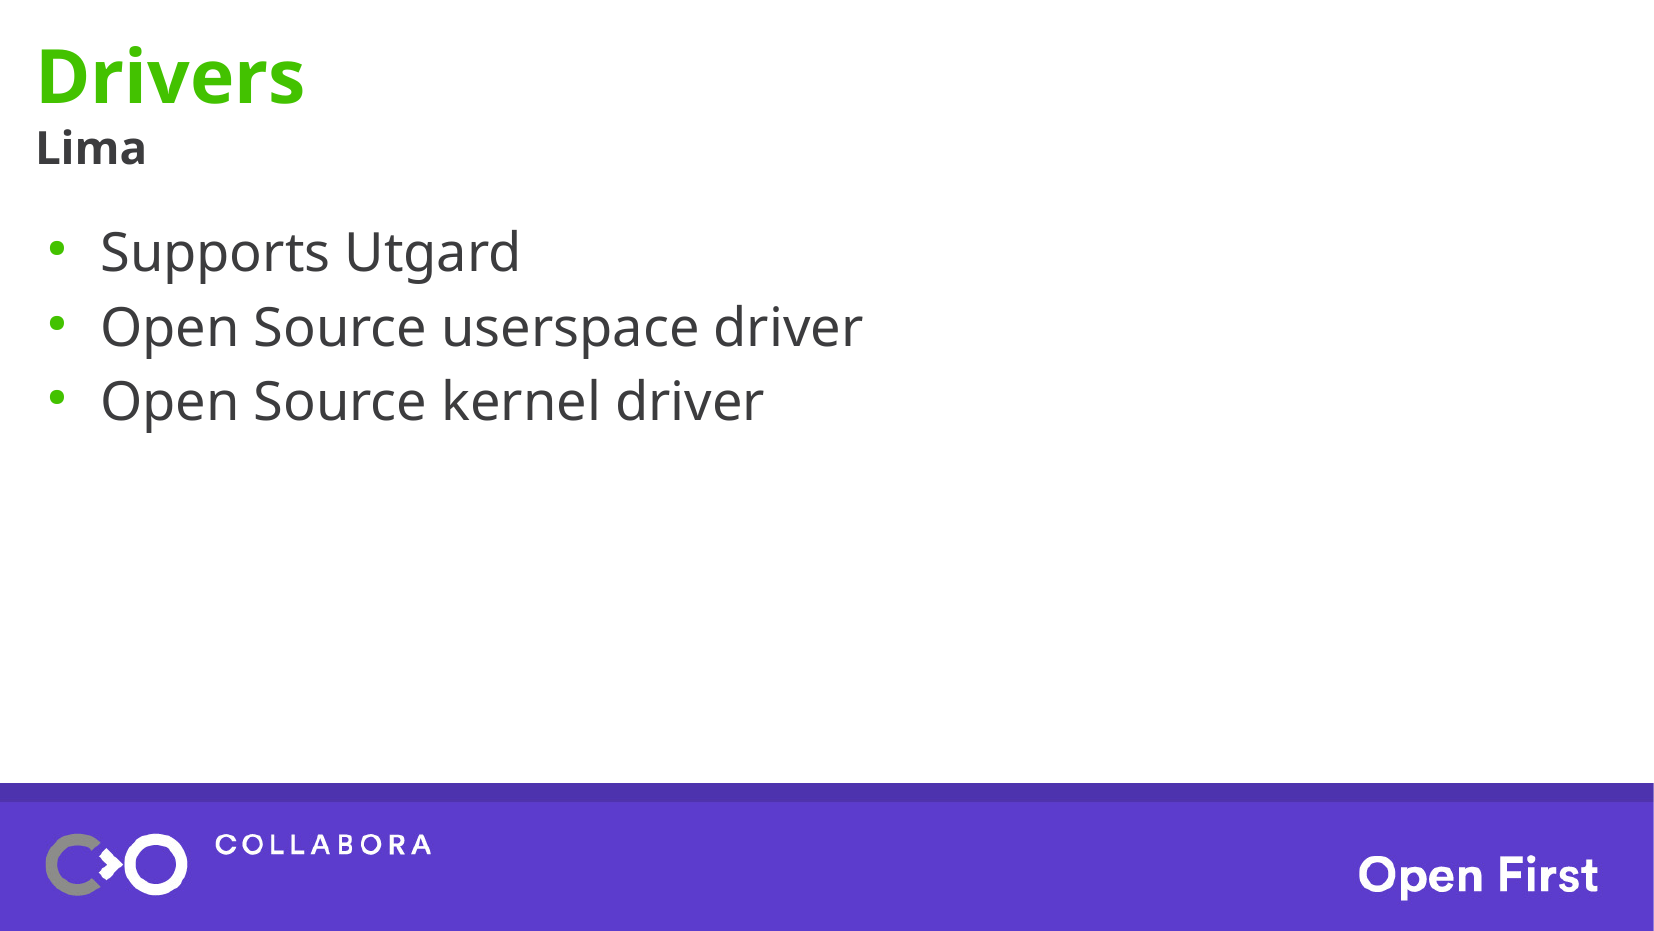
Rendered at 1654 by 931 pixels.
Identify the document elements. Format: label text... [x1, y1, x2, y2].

title Drivers Lima [35, 28, 1608, 193]
picture [0, 0, 1654, 931]
list Supports Utgard Open Source userspace driver Open Source kernel driver [29, 207, 1602, 851]
